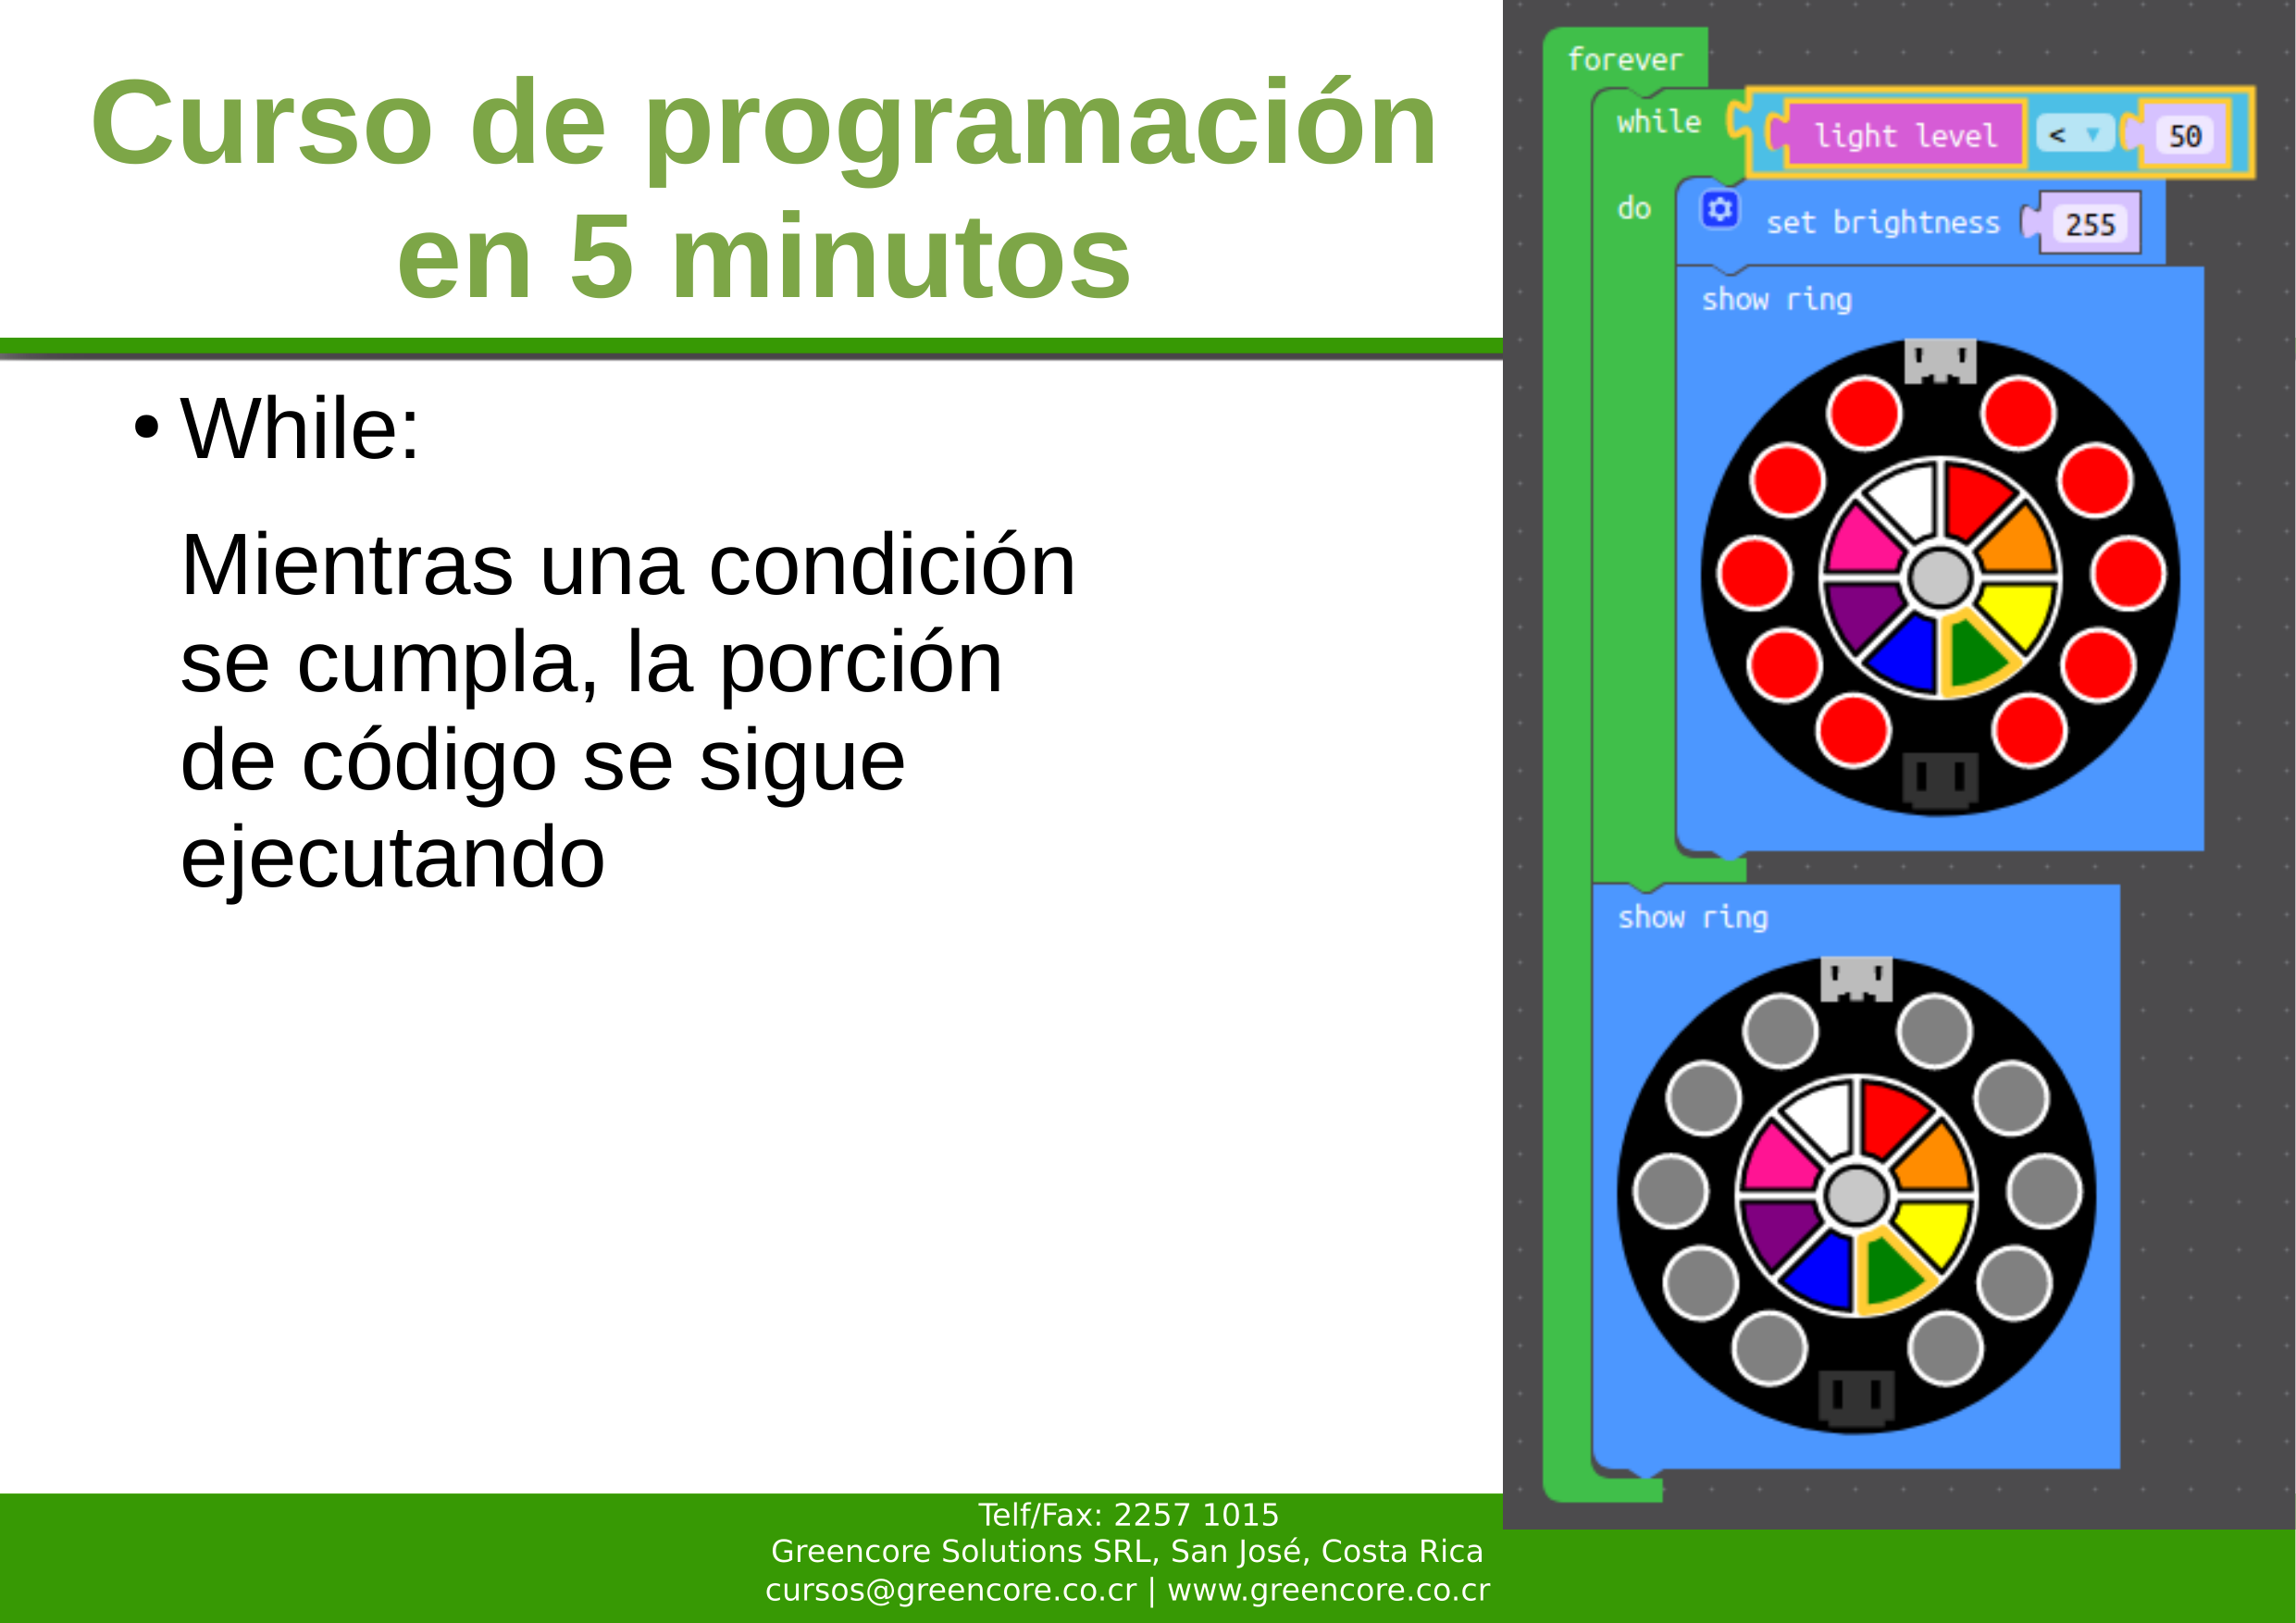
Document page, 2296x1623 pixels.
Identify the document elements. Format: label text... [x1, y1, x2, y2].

picture [0, 0, 2296, 1623]
title Curso de programación en 5 minutos [70, 54, 1459, 325]
list While: Mientras una condición se cumpla, la porción de código se sigue ejecutando [115, 379, 1123, 1321]
